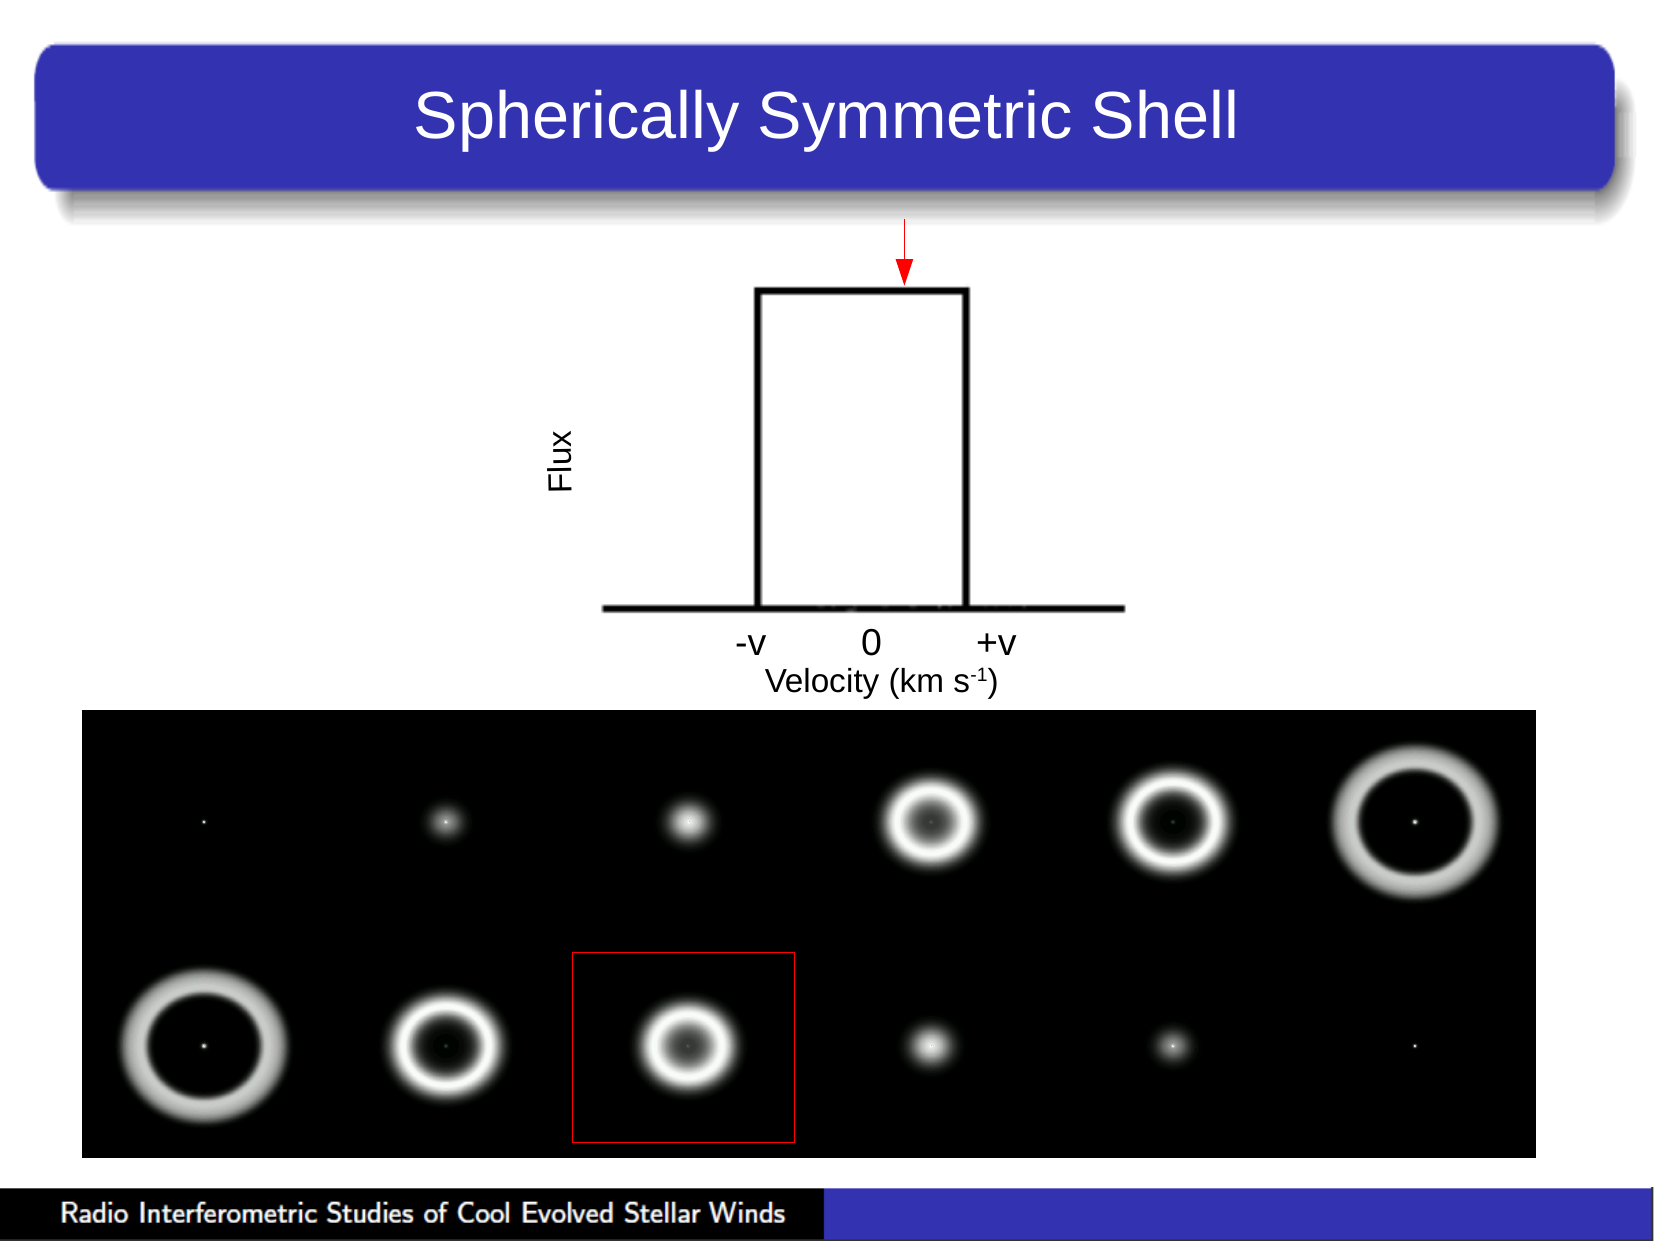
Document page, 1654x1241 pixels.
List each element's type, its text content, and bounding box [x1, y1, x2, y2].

picture [23, 29, 1648, 237]
text_box -v 0 +v [720, 614, 1105, 671]
text_box Velocity (km s-1) [750, 671, 1075, 709]
text_box Flux [531, 324, 587, 509]
picture [82, 710, 1536, 1158]
picture [0, 1187, 1654, 1241]
text_box Spherically Symmetric Shell [59, 70, 1595, 236]
picture [590, 258, 1243, 621]
